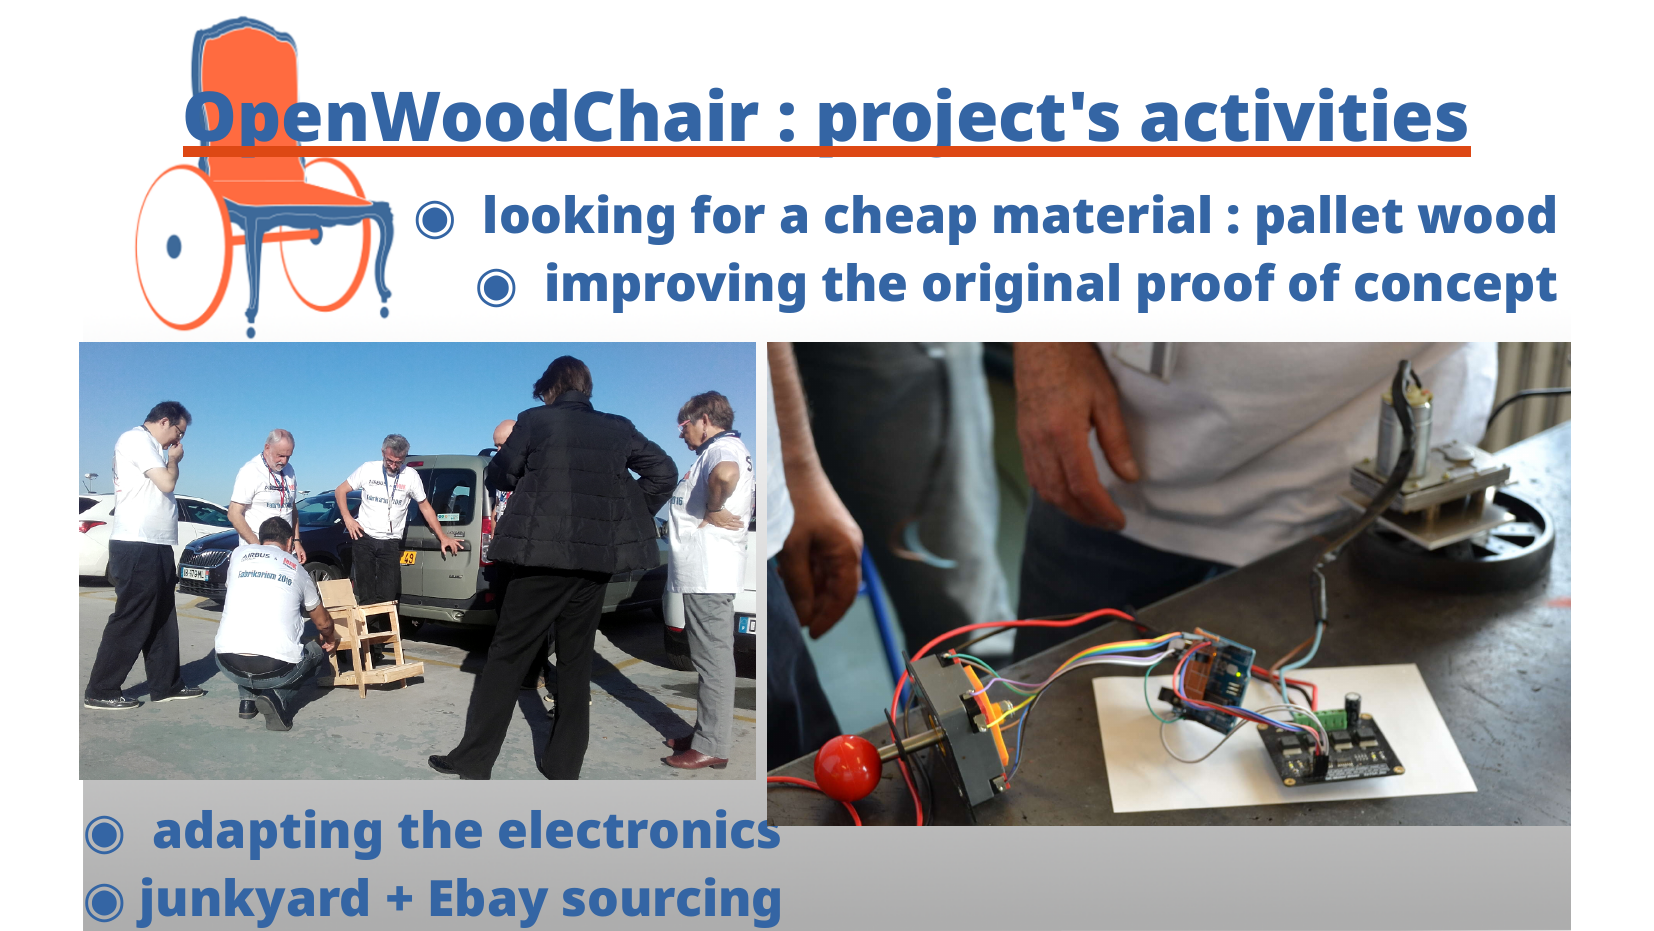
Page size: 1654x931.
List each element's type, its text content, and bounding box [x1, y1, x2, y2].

title OpenWoodChair : project's activities [82, 37, 1571, 193]
subtitle ◉ looking for a cheap material : pallet wood ◉ improving the original proof of concept ◉ adapting the electronics ◉ junkyard + Ebay sourcing [82, 181, 1560, 931]
picture [82, 0, 1571, 37]
picture [767, 193, 1571, 931]
